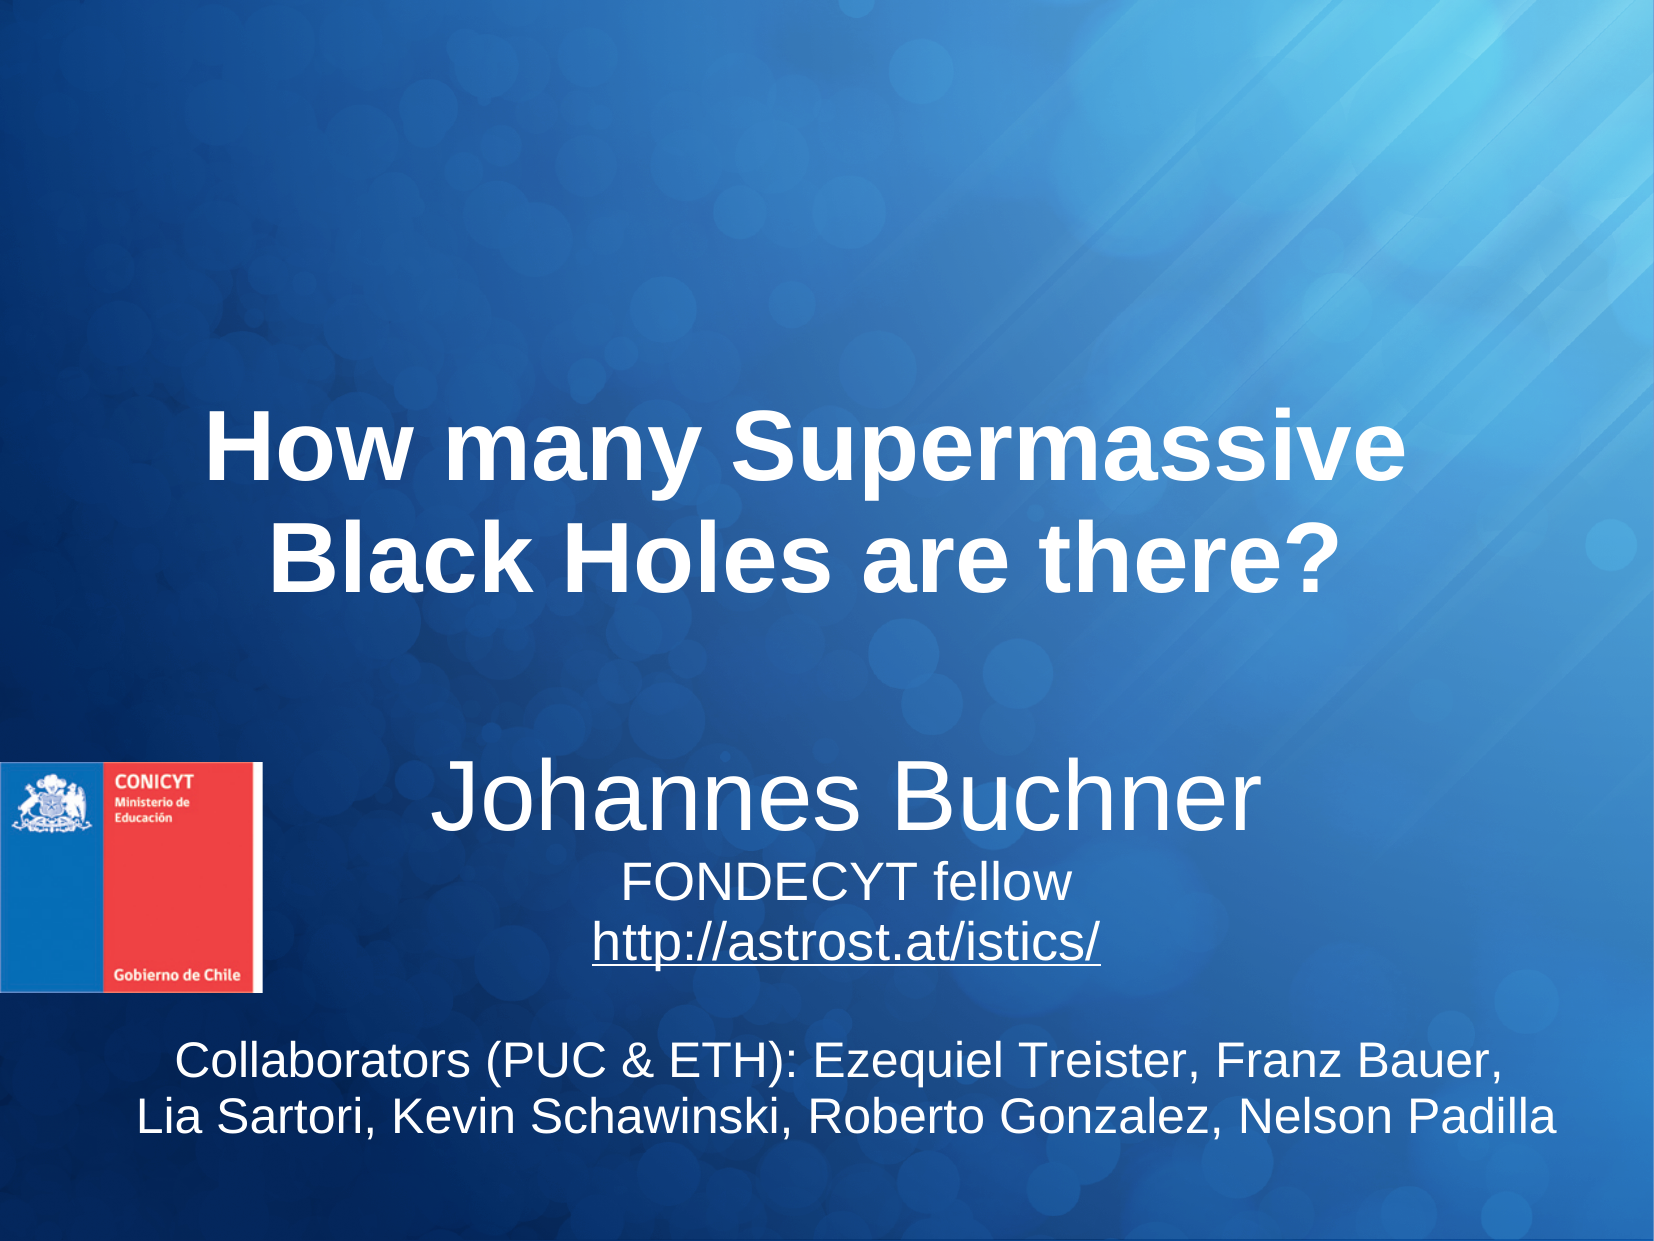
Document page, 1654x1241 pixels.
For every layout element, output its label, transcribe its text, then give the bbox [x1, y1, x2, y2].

picture [0, 0, 1654, 1241]
title How many Supermassive Black Holes are there? [75, 334, 1538, 670]
subtitle Johannes Buchner FONDECYT fellow http://astrost.at/istics/ Collaborators (PUC & ETH): Ezequiel Treister, Franz Bauer, Lia Sartori, Kevin Schawinski, Roberto Gonzalez, Nelson Padilla [118, 380, 1576, 1241]
